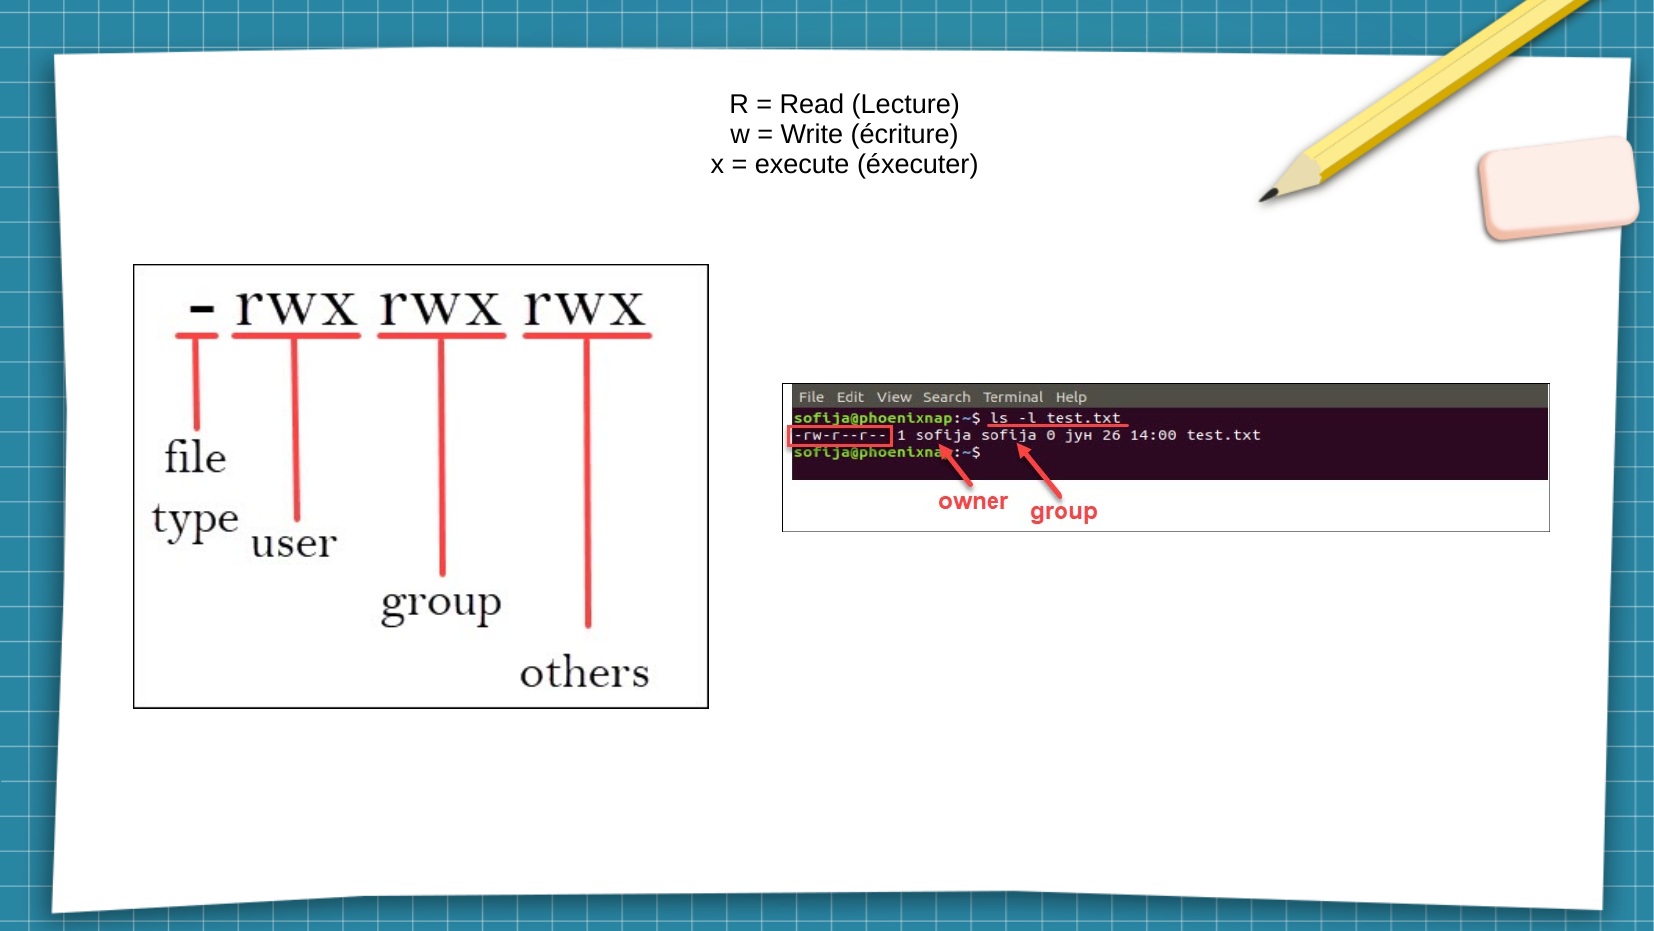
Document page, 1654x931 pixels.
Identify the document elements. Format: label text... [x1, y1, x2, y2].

title R = Read (Lecture) w = Write (écriture) x = execute (éxecuter) [442, 88, 1247, 180]
picture [0, 0, 1654, 931]
